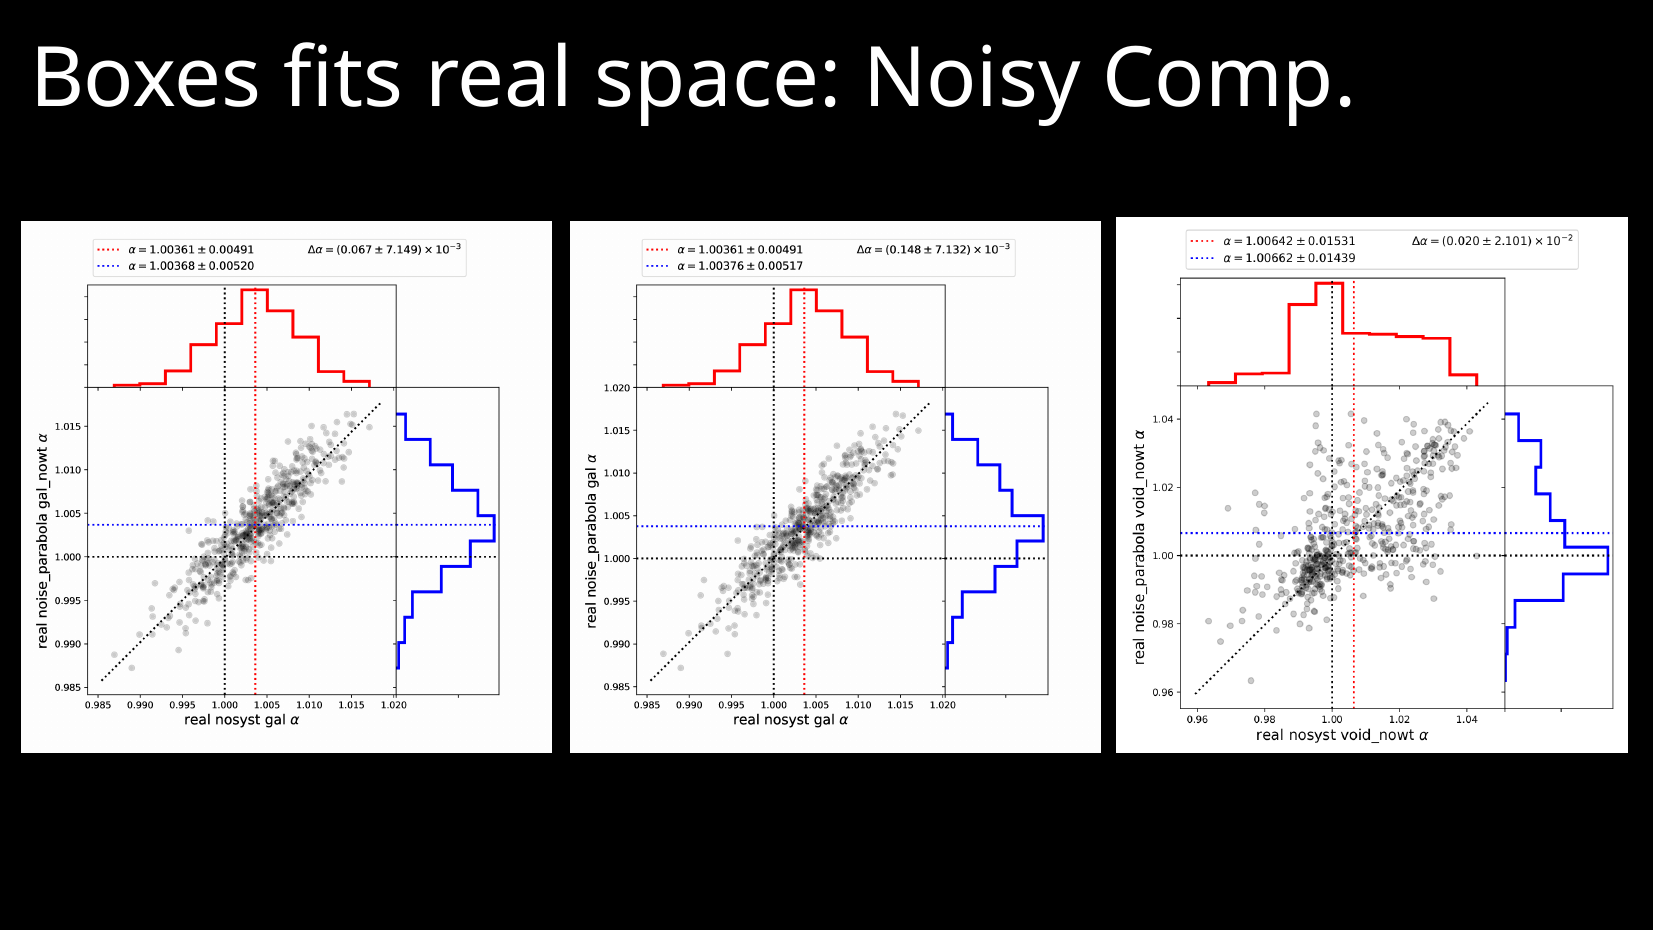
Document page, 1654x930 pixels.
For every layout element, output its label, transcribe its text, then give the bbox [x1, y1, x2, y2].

title Boxes fits real space: Noisy Comp. [30, 13, 1506, 135]
picture [570, 221, 1101, 753]
picture [21, 221, 552, 753]
picture [1116, 217, 1628, 753]
